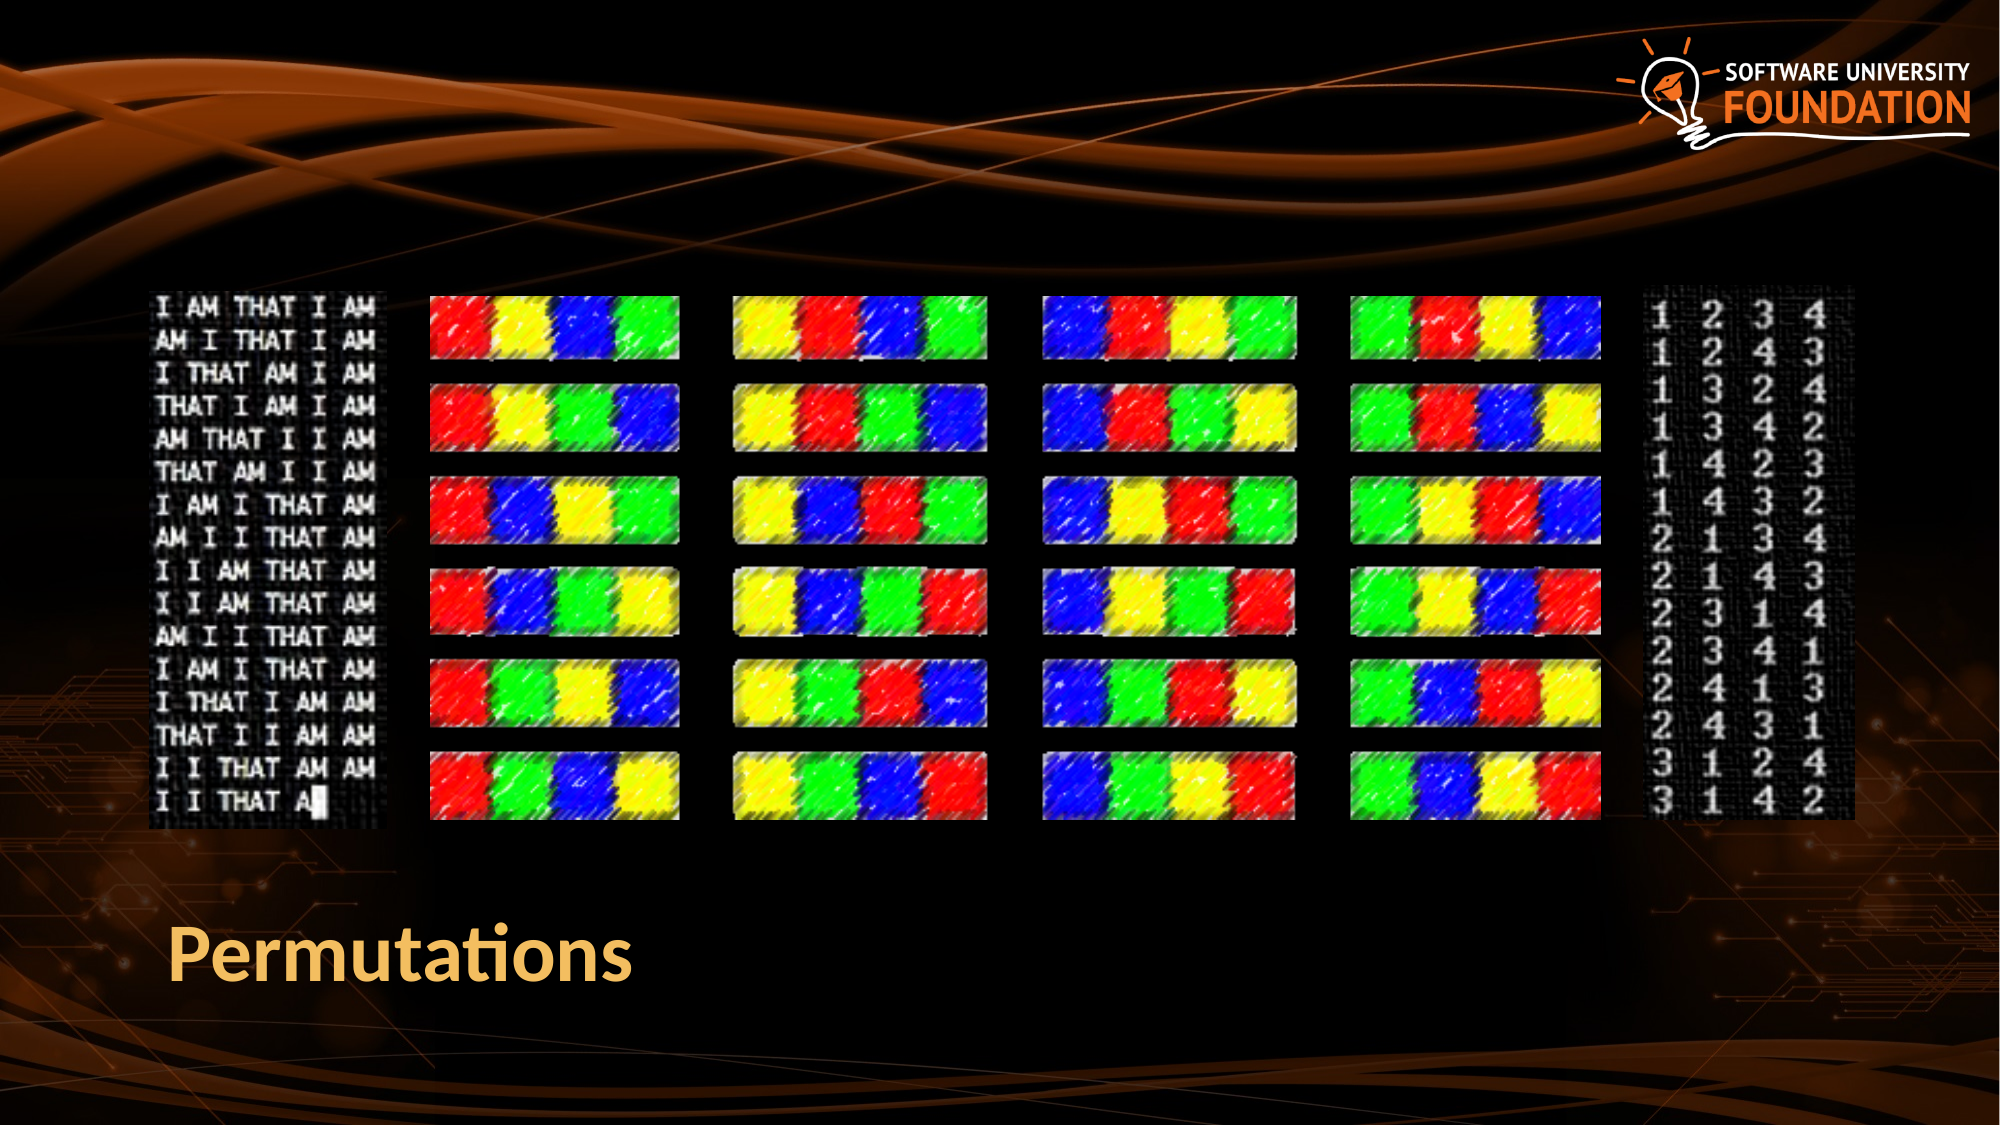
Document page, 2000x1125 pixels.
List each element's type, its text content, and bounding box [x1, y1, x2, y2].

title Permutations [149, 886, 1850, 1022]
picture [0, 0, 2000, 1125]
